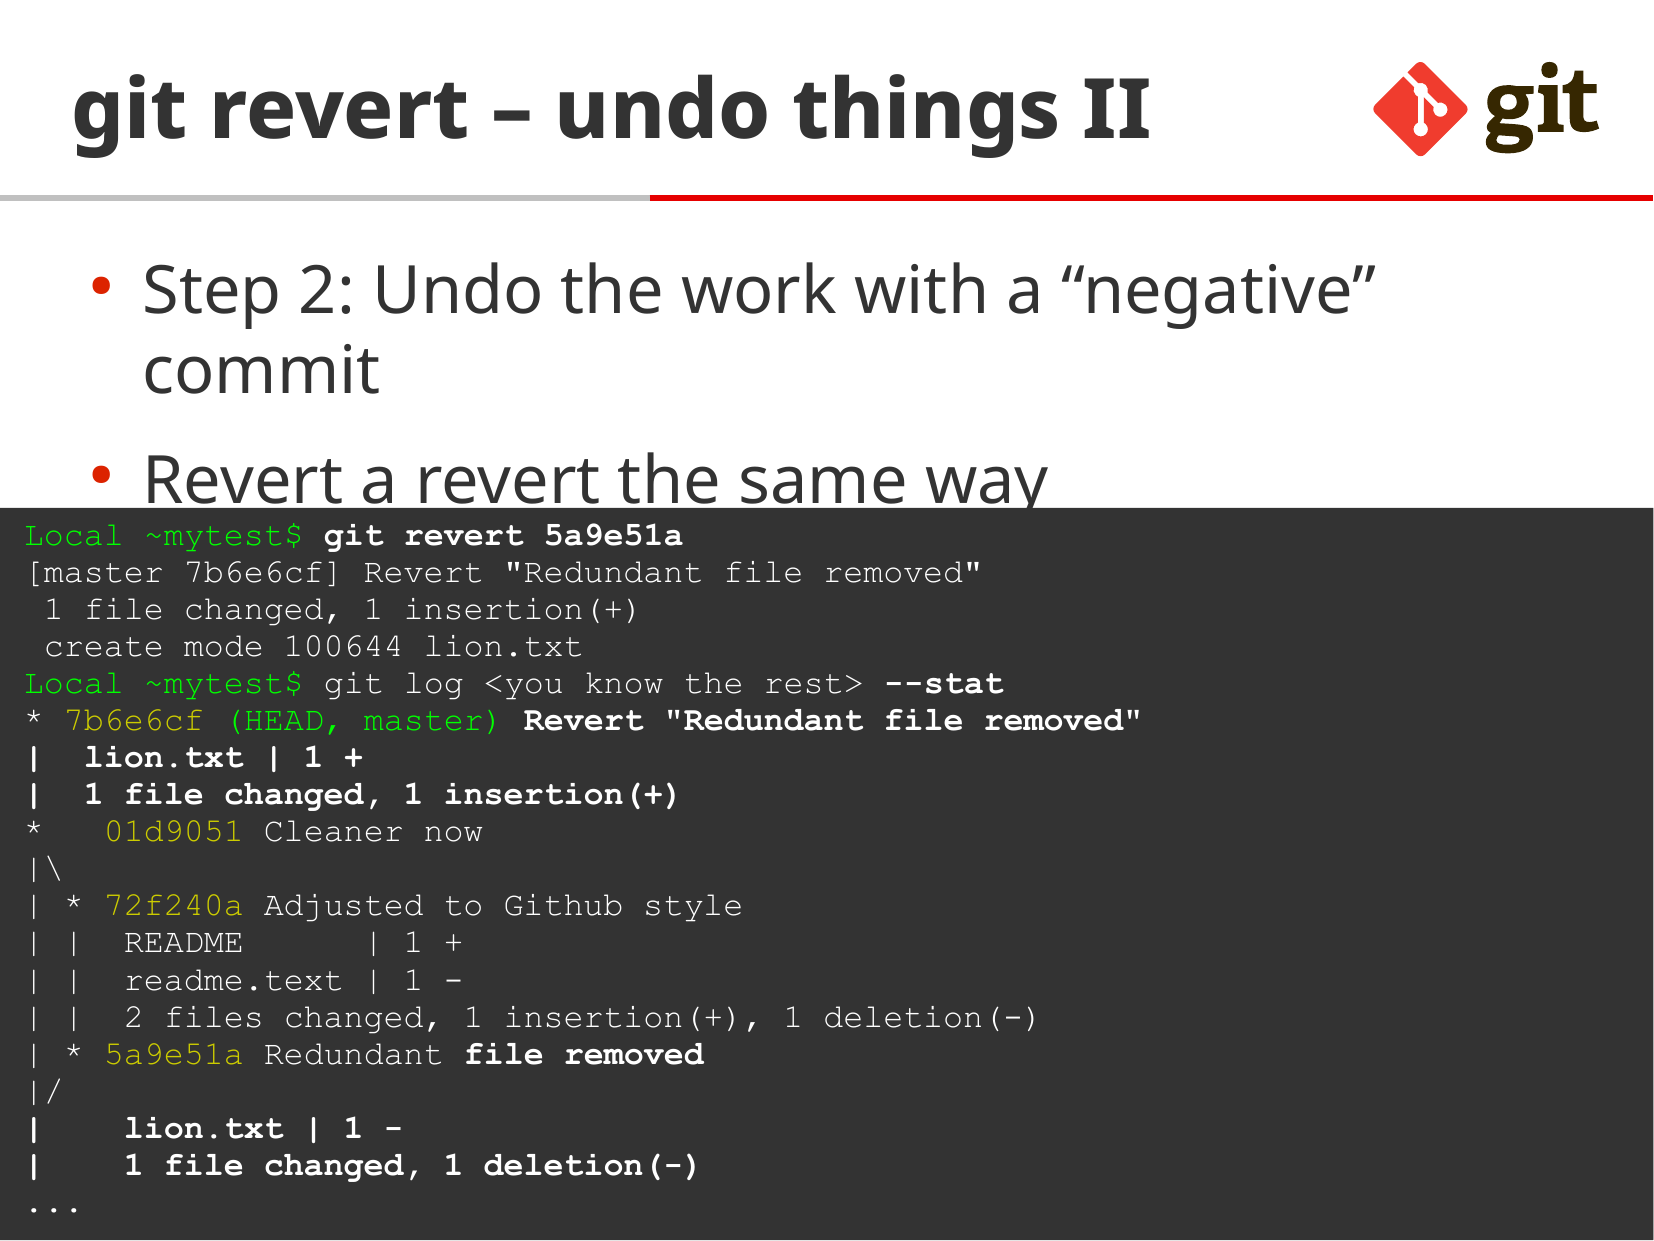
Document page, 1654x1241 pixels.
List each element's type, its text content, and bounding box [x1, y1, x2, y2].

text_box Local ~mytest$ git revert 5a9e51a [master 7b6e6cf] Revert "Redundant file removed" 1 file changed, 1 insertion(+) create mode 100644 lion.txt Local ~mytest$ git log <you know the rest> --stat * 7b6e6cf (HEAD, master) Revert "Redundant file removed" | lion.txt | 1 + | 1 file changed, 1 insertion(+) * 01d9051 Cleaner now |\ | * 72f240a Adjusted to Github style | | README | 1 + | | readme.text | 1 - | | 2 files changed, 1 insertion(+), 1 deletion(-) | * 5a9e51a Redundant file removed |/ | lion.txt | 1 - | 1 file changed, 1 deletion(-) ... [0, 507, 1654, 1241]
list Step 2: Undo the work with a “negative” commit Revert a revert the same way [56, 239, 1595, 445]
title git revert – undo things II [56, 36, 1546, 175]
